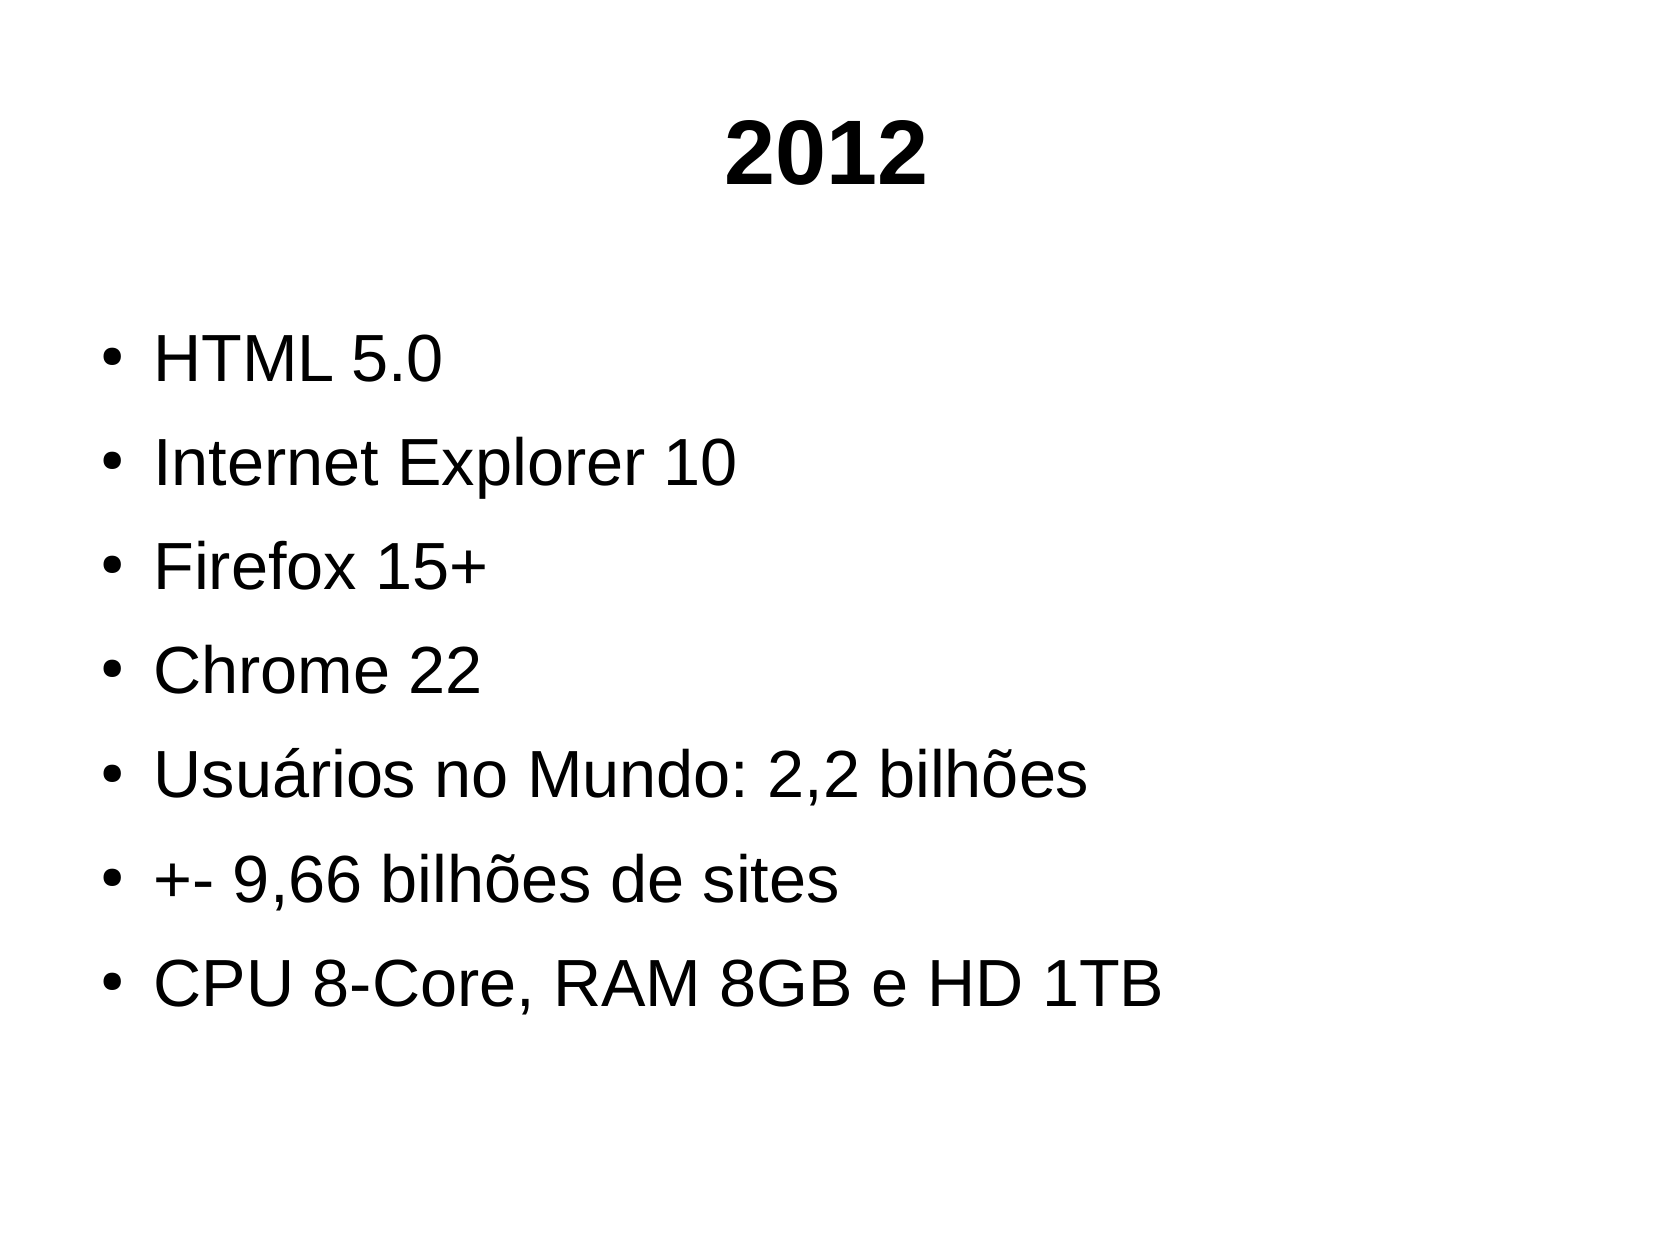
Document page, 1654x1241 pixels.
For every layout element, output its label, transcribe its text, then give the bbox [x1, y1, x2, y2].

title 2012 [82, 49, 1571, 257]
list HTML 5.0 Internet Explorer 10 Firefox 15+ Chrome 22 Usuários no Mundo: 2,2 bilhões +- 9,66 bilhões de sites CPU 8-Core, RAM 8GB e HD 1TB [82, 290, 1538, 1052]
